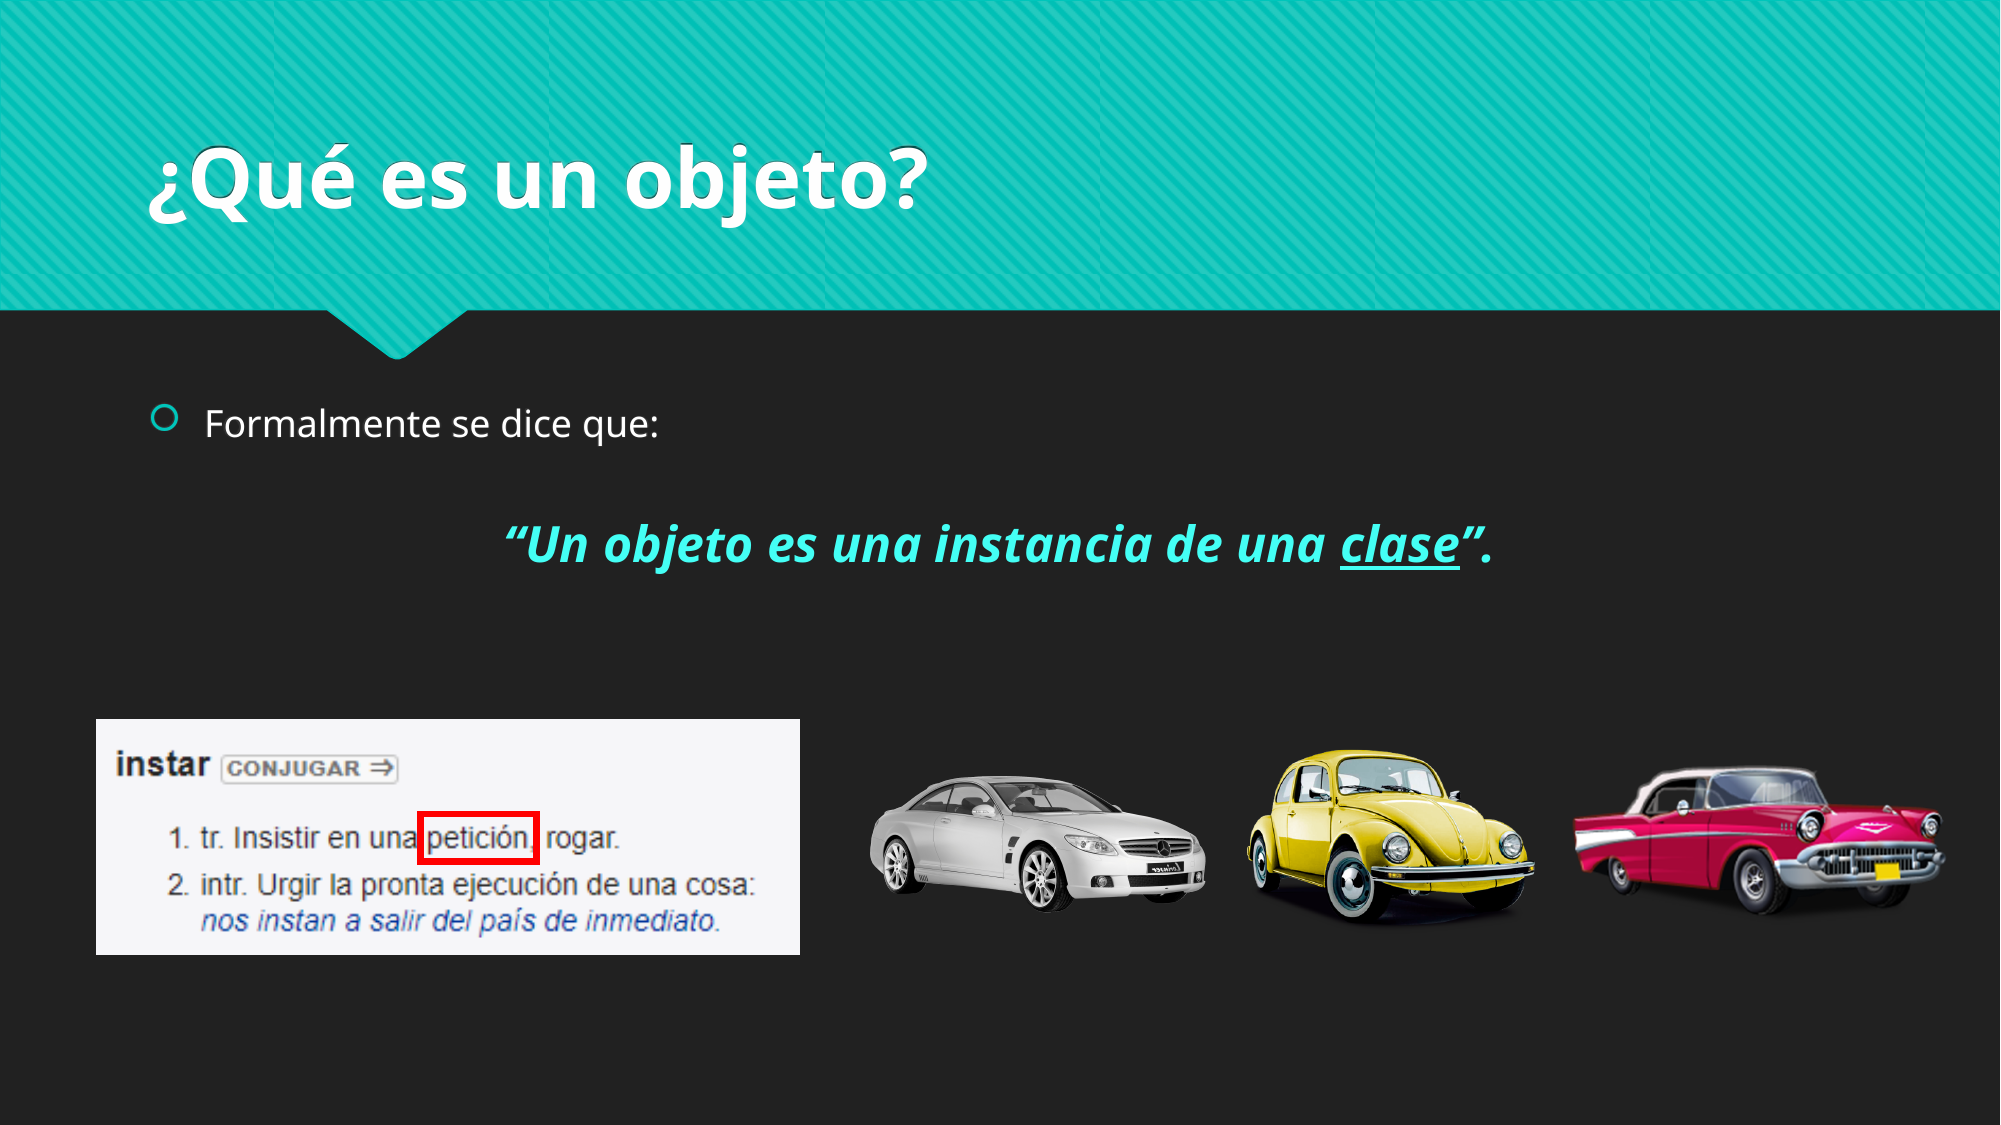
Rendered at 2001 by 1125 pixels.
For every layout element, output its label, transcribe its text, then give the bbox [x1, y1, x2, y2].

picture [96, 720, 800, 955]
list Formalmente se dice que: [132, 392, 1865, 810]
picture [1247, 691, 1537, 992]
text_box “Un objeto es una instancia de una clase”. [356, 504, 1644, 581]
picture [861, 767, 1216, 922]
picture [1567, 738, 1952, 942]
title ¿Qué es un objeto? [132, 73, 1868, 233]
